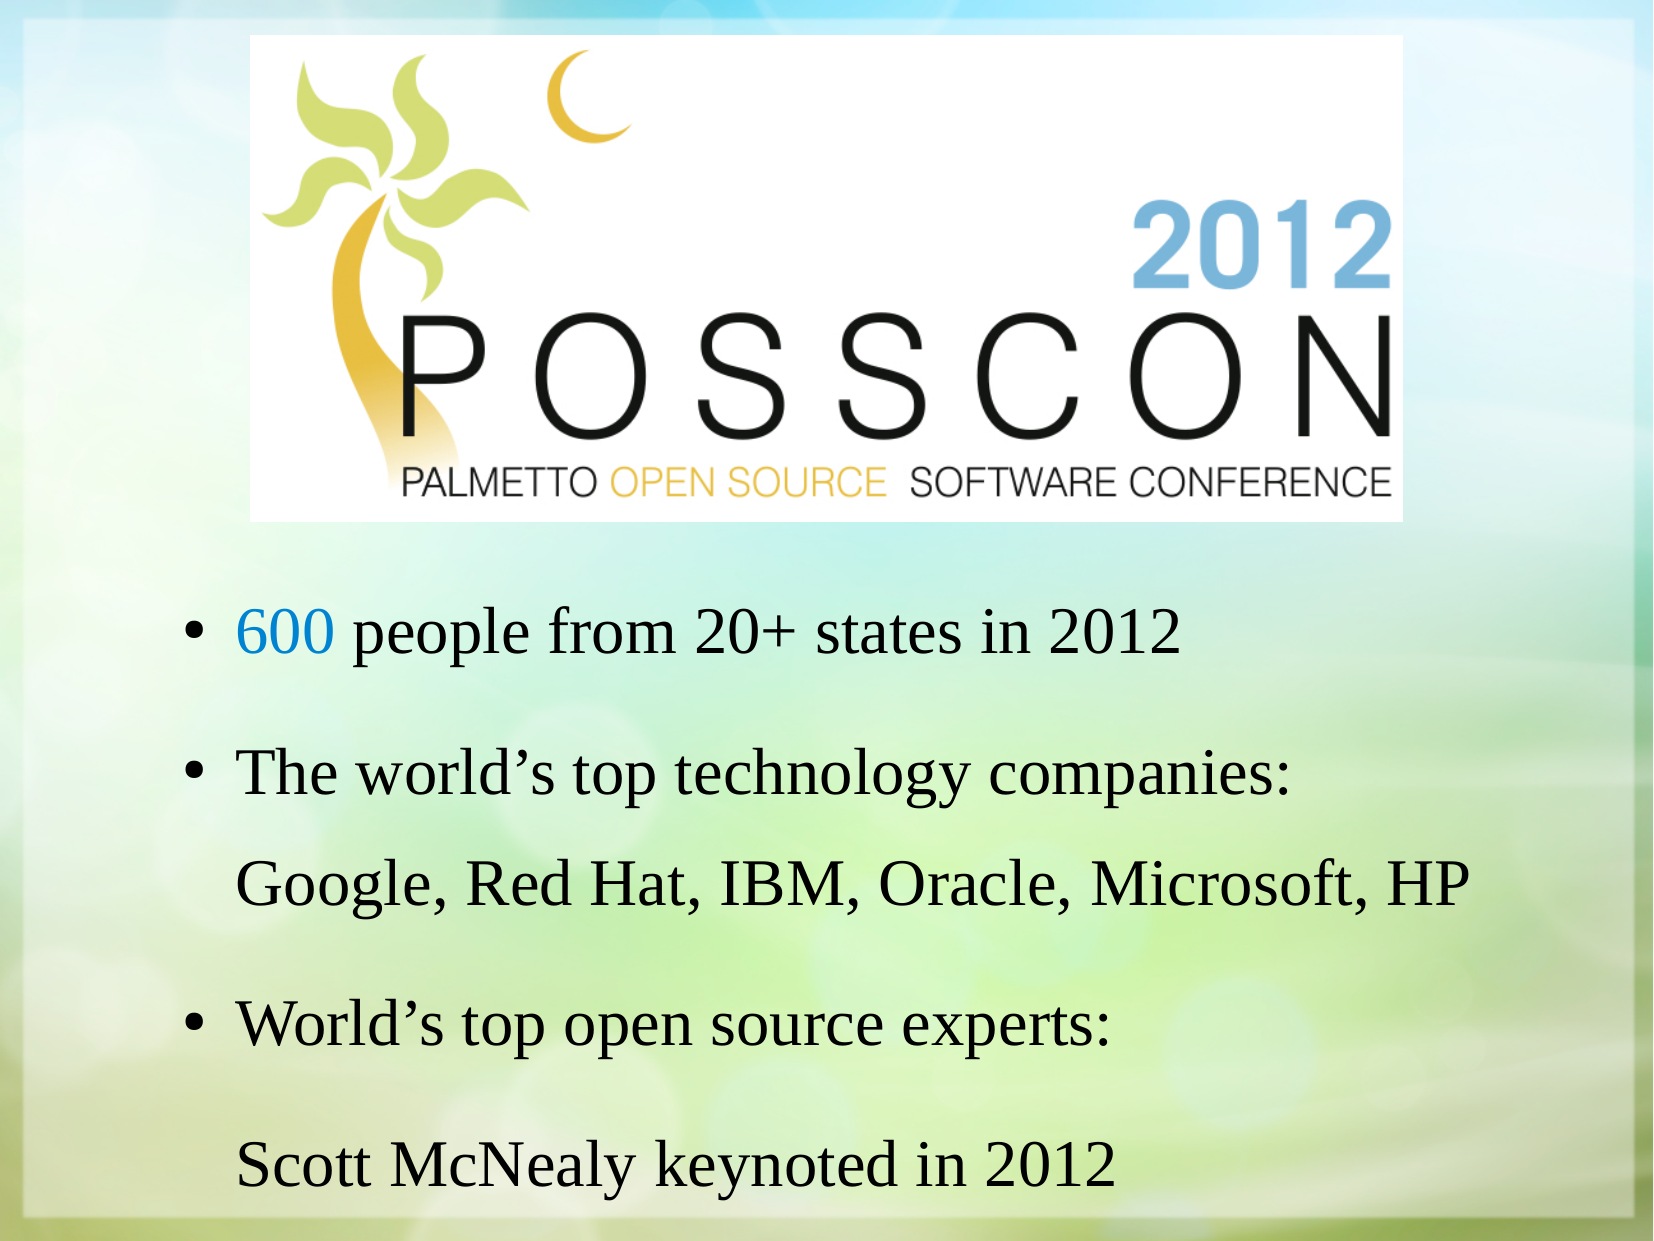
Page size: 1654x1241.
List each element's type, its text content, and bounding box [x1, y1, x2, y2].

picture [0, 0, 1654, 1241]
list 600 people from 20+ states in 2012 The world’s top technology companies: Google, Red Hat, IBM, Oracle, Microsoft, HP World’s top open source experts: Scott McNealy keynoted in 2012 [164, 557, 1489, 1164]
